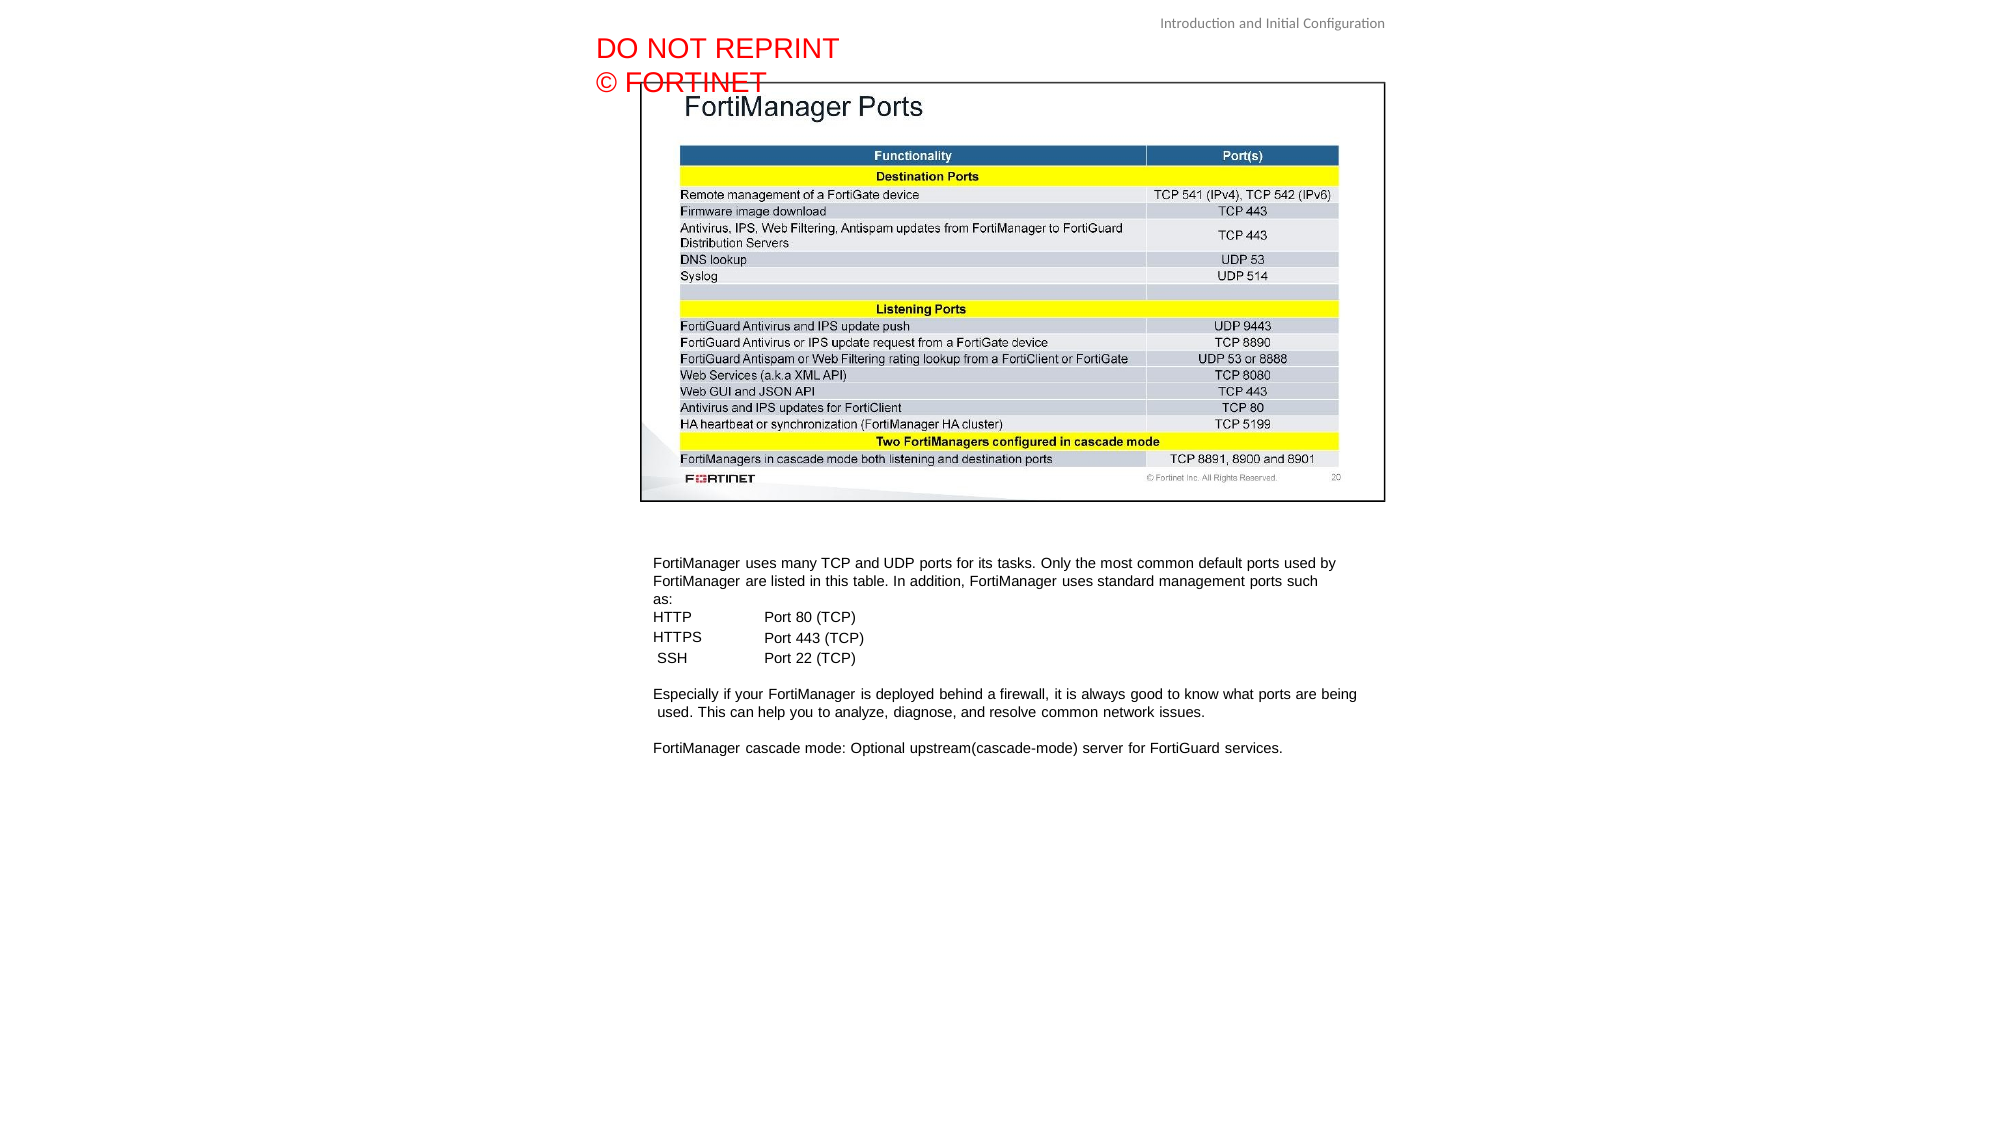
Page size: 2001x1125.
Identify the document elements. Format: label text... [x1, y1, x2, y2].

text_box [640, 81, 1386, 502]
text_box HTTP HTTPS SSH [651, 603, 704, 666]
text_box Especially if your FortiManager is deployed behind a firewall, it is always good to know what ports are being used. This can help you to analyze, diagnose, and resolve common network issues. FortiManager cascade mode: Optional upstream(cascade-mode) server for FortiGuard services. [651, 683, 1359, 757]
text_box Introduction and Initial Configuration [1158, 11, 1386, 32]
text_box DO NOT REPRINT © FORTINET [594, 28, 841, 98]
text_box Port 80 (TCP) Port 443 (TCP) Port 22 (TCP) [762, 603, 866, 667]
text_box FortiManager uses many TCP and UDP ports for its tasks. Only the most common default ports used by FortiManager are listed in this table. In addition, FortiManager uses standard management ports such as: [651, 552, 1343, 591]
picture [642, 92, 1345, 500]
